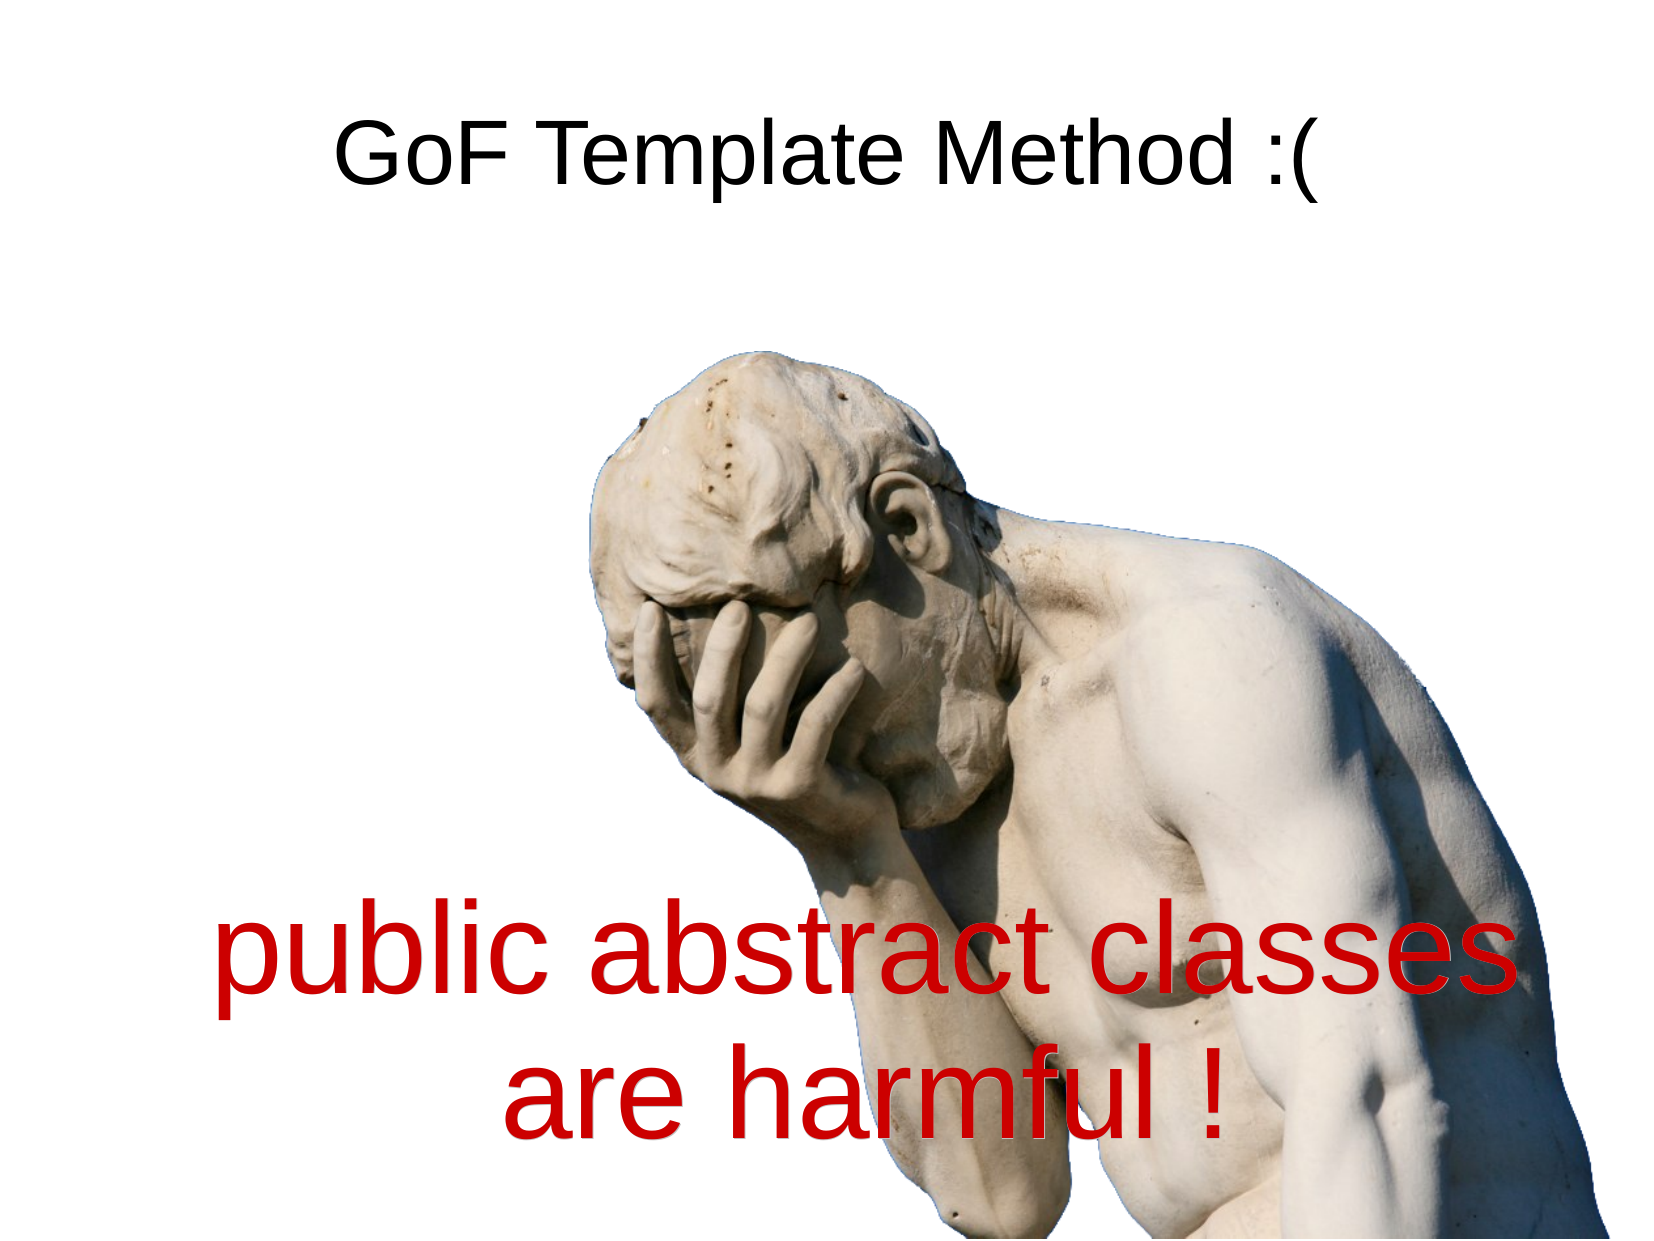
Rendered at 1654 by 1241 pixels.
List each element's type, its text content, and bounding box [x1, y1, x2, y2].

list public abstract classes are harmful ! [45, 874, 1621, 1170]
picture [315, 351, 1654, 1239]
title GoF Template Method :( [82, 49, 1571, 257]
